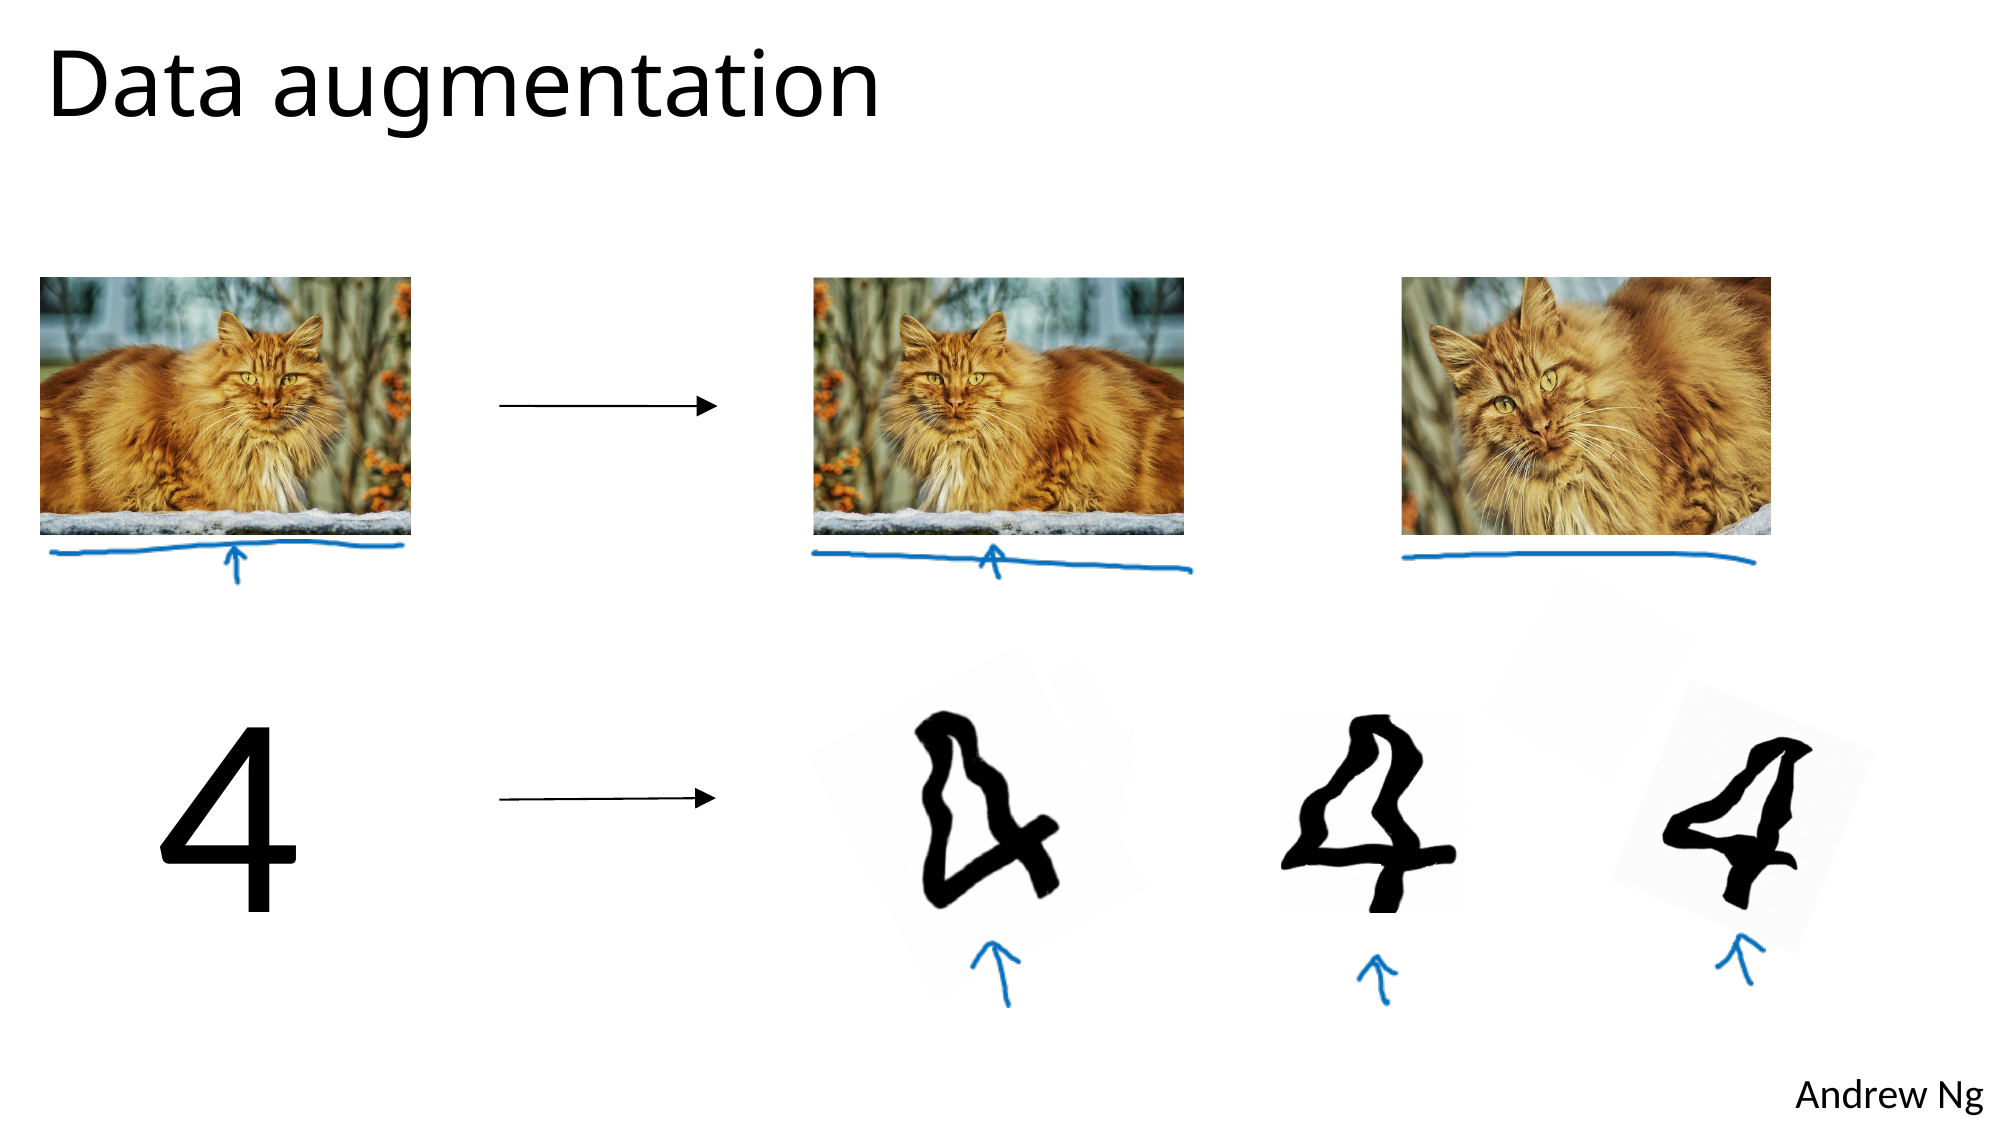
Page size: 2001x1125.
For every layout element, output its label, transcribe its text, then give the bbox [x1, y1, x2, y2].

title Data augmentation [30, 29, 1755, 248]
picture [813, 277, 1184, 535]
picture [40, 277, 411, 535]
picture [49, 539, 1876, 1008]
picture [1401, 277, 1772, 535]
